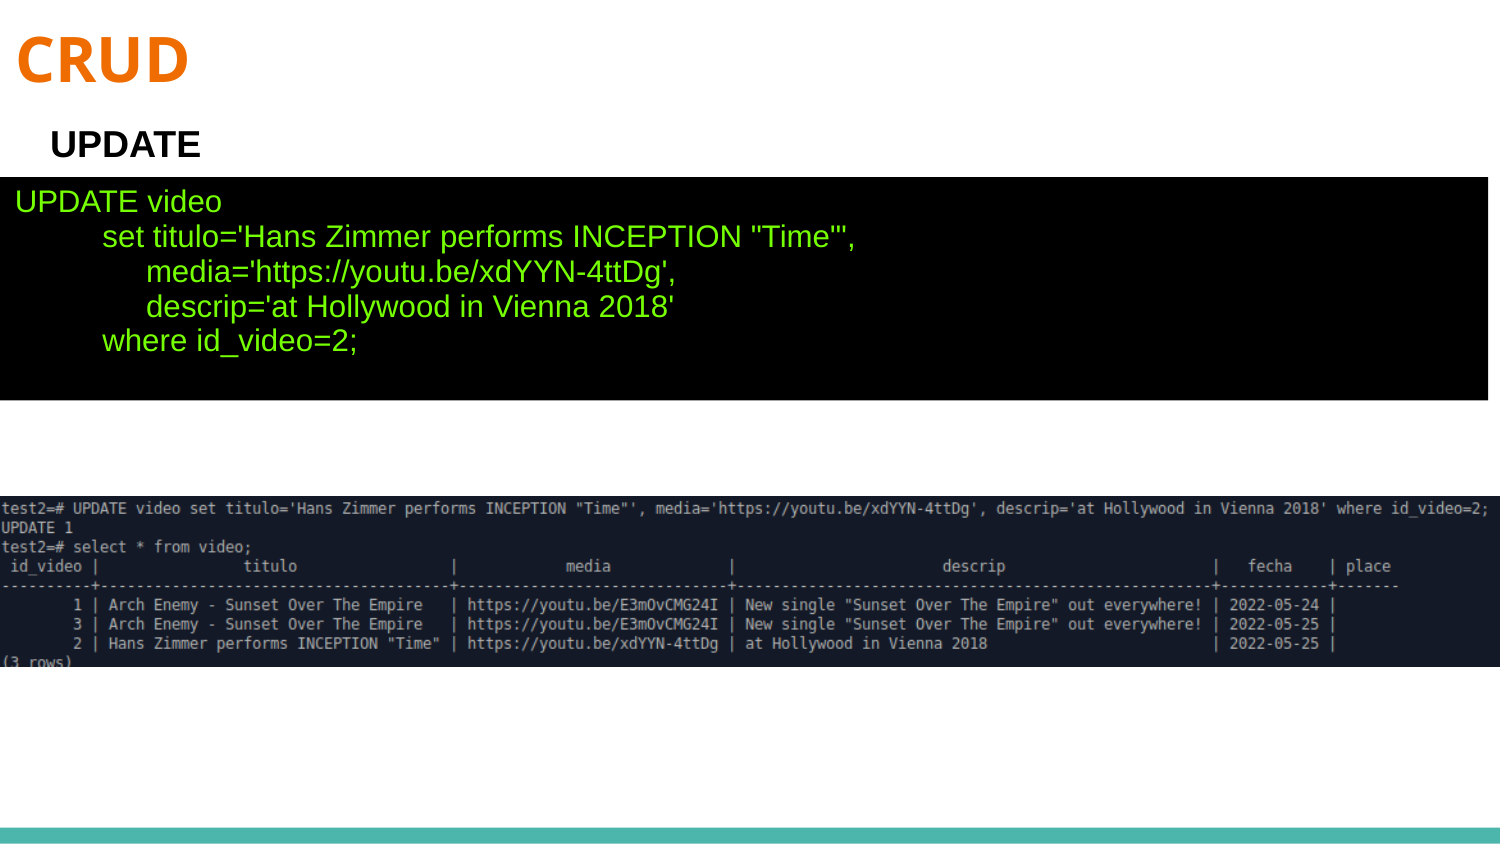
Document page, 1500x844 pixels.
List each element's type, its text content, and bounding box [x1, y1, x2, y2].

text_box UPDATE video set titulo='Hans Zimmer performs INCEPTION "Time"', media='https://youtu.be/xdYYN-4ttDg', descrip='at Hollywood in Vienna 2018' where id_video=2; [0, 177, 1489, 401]
text_box UPDATE [35, 115, 1382, 177]
title CRUD [0, 0, 1398, 116]
picture [0, 496, 1500, 667]
